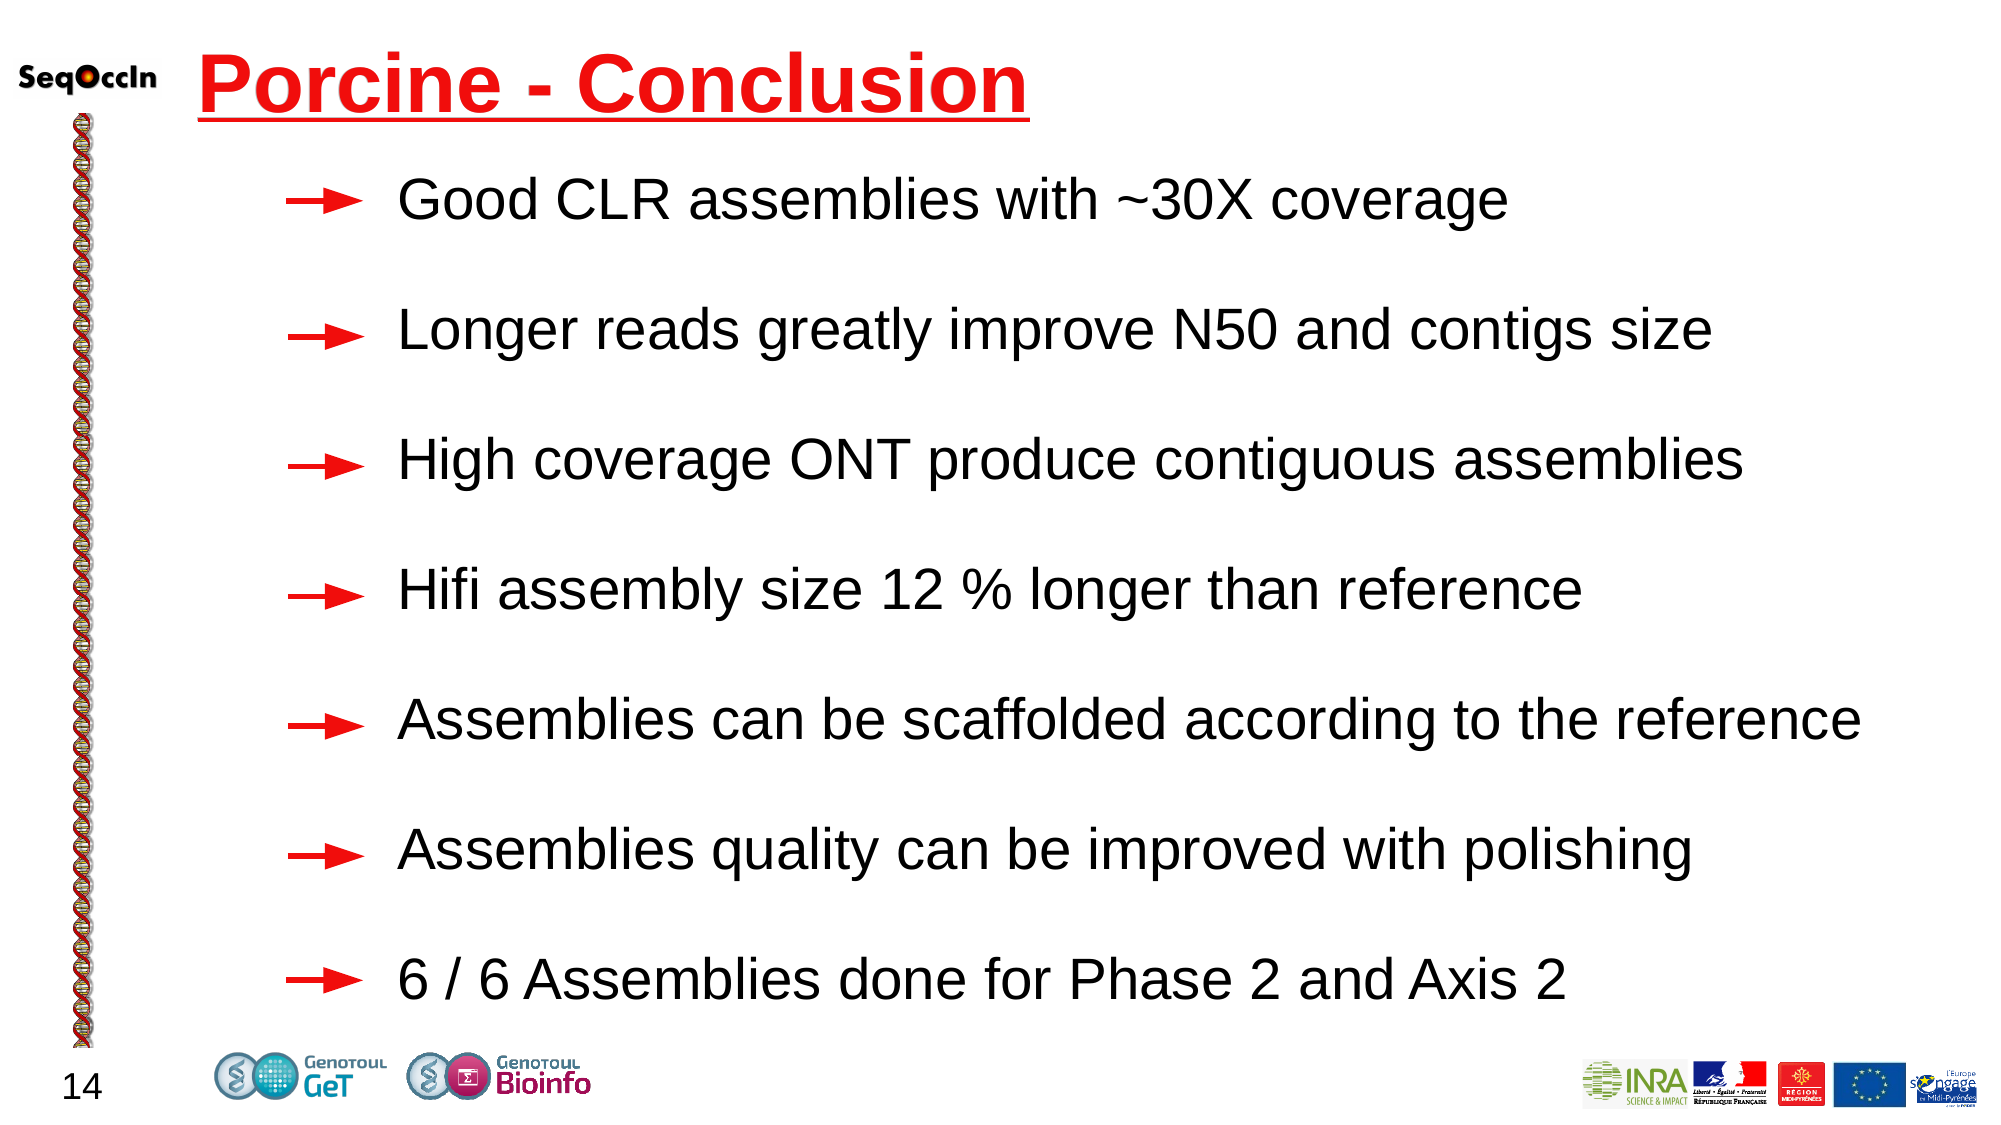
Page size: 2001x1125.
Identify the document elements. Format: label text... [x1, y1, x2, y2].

picture [1581, 1059, 1689, 1109]
picture [73, 113, 91, 1048]
picture [1778, 1062, 1825, 1106]
picture [13, 58, 162, 99]
picture [208, 1046, 392, 1106]
picture [1832, 1061, 1983, 1111]
picture [400, 1046, 597, 1106]
text_box Good CLR assemblies with ~30X coverage Longer reads greatly improve N50 and contigs size High coverage ONT produce contiguous assemblies Hifi assembly size 12 % longer than reference Assemblies can be scaffolded according to the reference Assemblies quality can be improved with polishing 6 / 6 Assemblies done for Phase 2 and Axis 2 [382, 159, 2000, 1020]
text_box Porcine - Conclusion [183, 30, 1837, 214]
